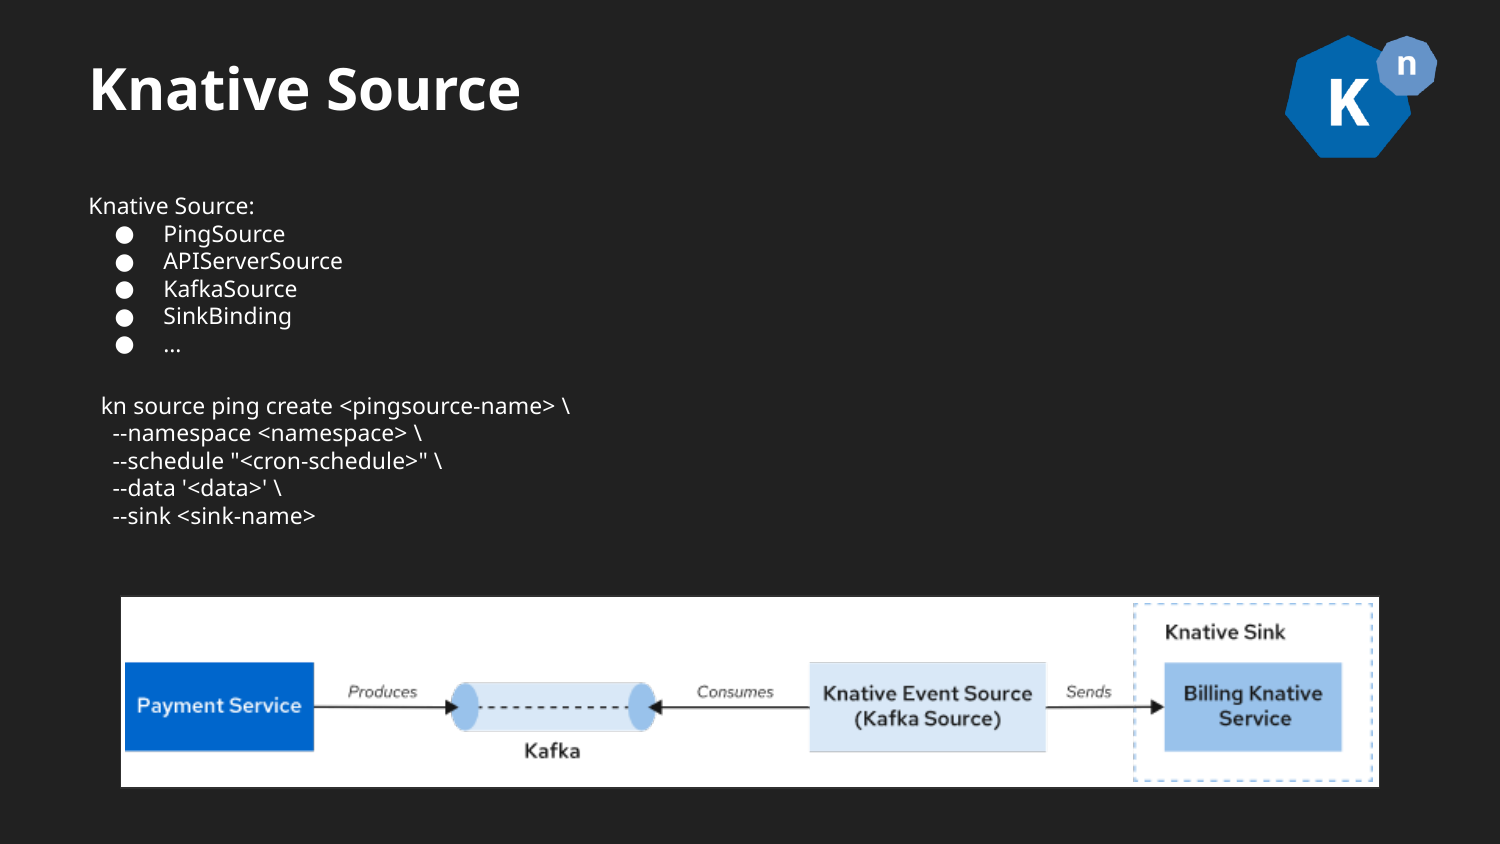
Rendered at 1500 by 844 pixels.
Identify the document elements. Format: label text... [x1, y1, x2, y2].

text_box Knative Source: PingSource APIServerSource KafkaSource SinkBinding … [73, 176, 680, 372]
picture [125, 603, 1373, 782]
picture [1274, 7, 1445, 177]
text_box [120, 595, 1380, 789]
text_box Knative Source [73, 45, 984, 139]
text_box kn source ping create <pingsource-name> \ --namespace <namespace> \ --schedule "<cron-schedule>" \ --data '<data>' \ --sink <sink-name> [85, 376, 699, 544]
